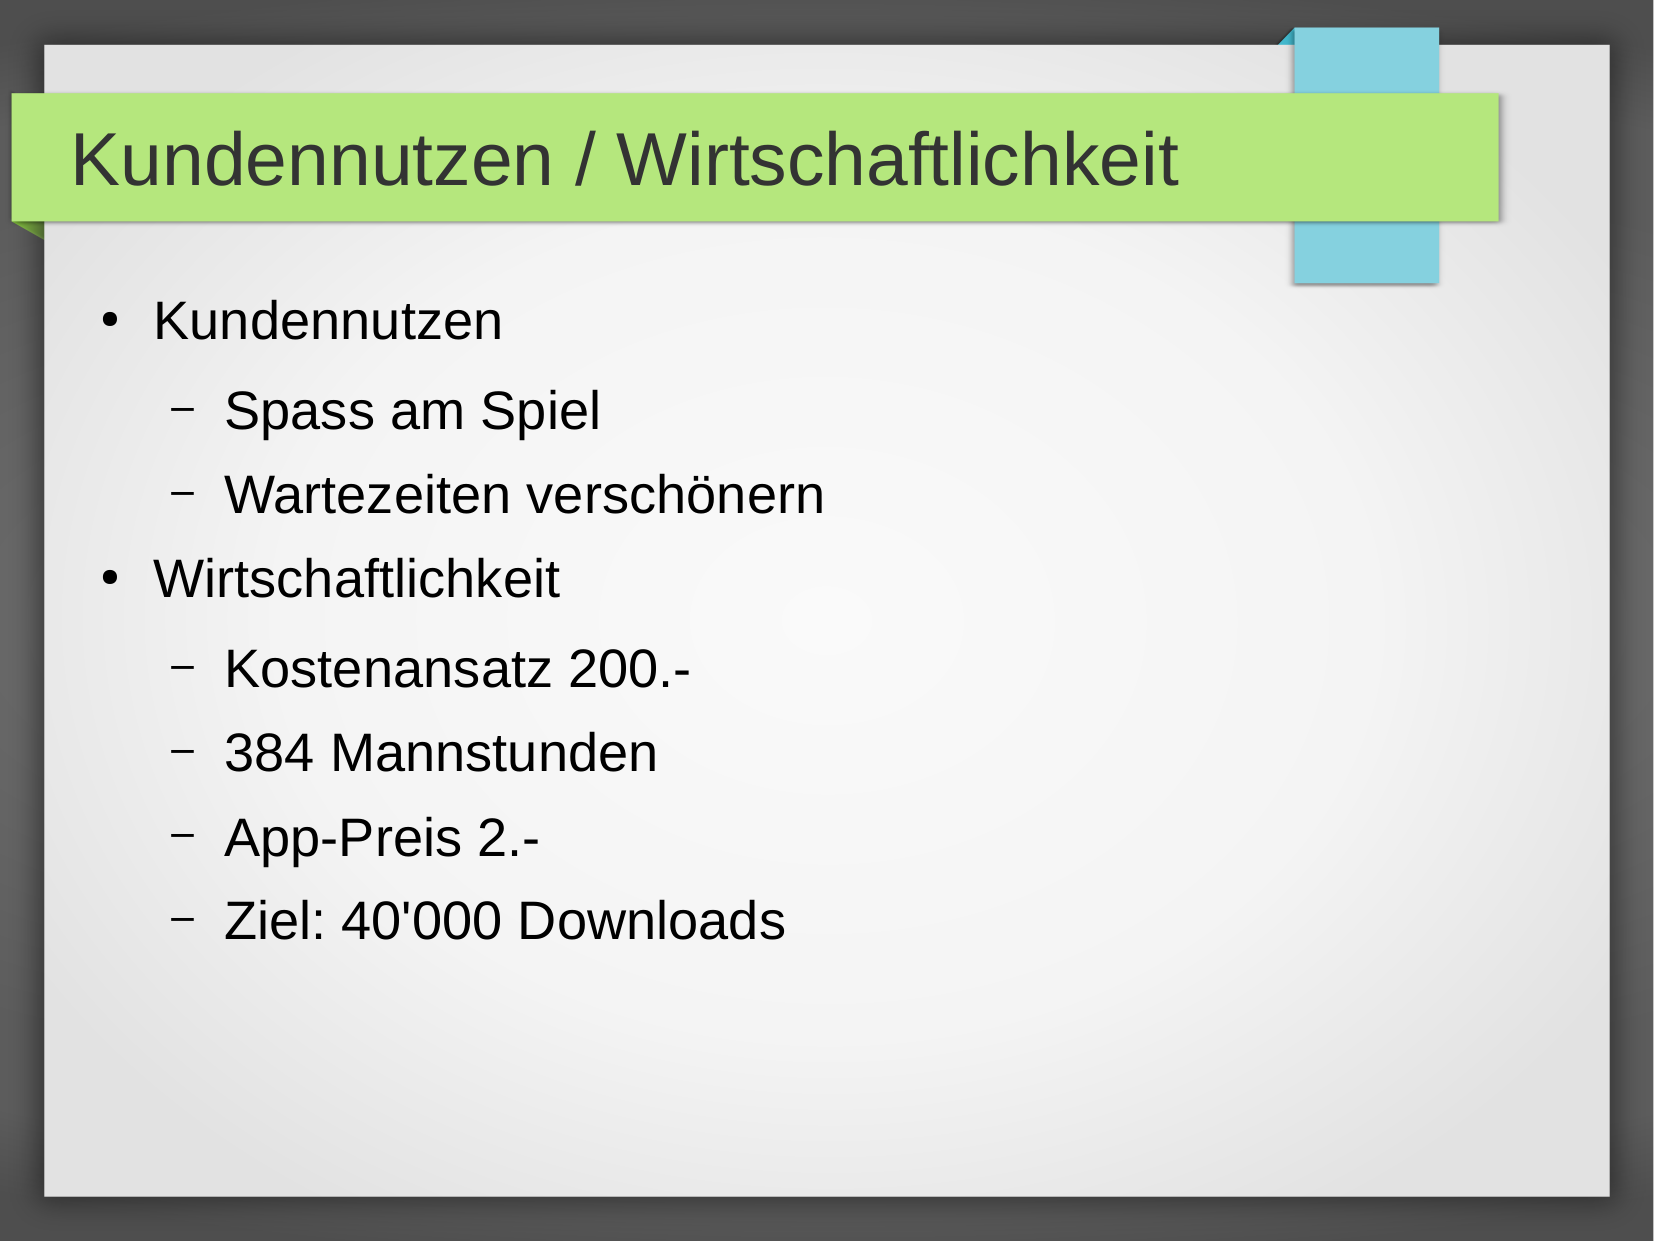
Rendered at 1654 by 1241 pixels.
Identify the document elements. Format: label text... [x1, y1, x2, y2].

picture [0, 0, 1654, 1241]
title Kundennutzen / Wirtschaftlichkeit [70, 106, 1229, 213]
list Kundennutzen Spass am Spiel Wartezeiten verschönern Wirtschaftlichkeit Kostenansatz 200.- 384 Mannstunden App-Preis 2.- Ziel: 40'000 Downloads [82, 290, 1538, 1010]
